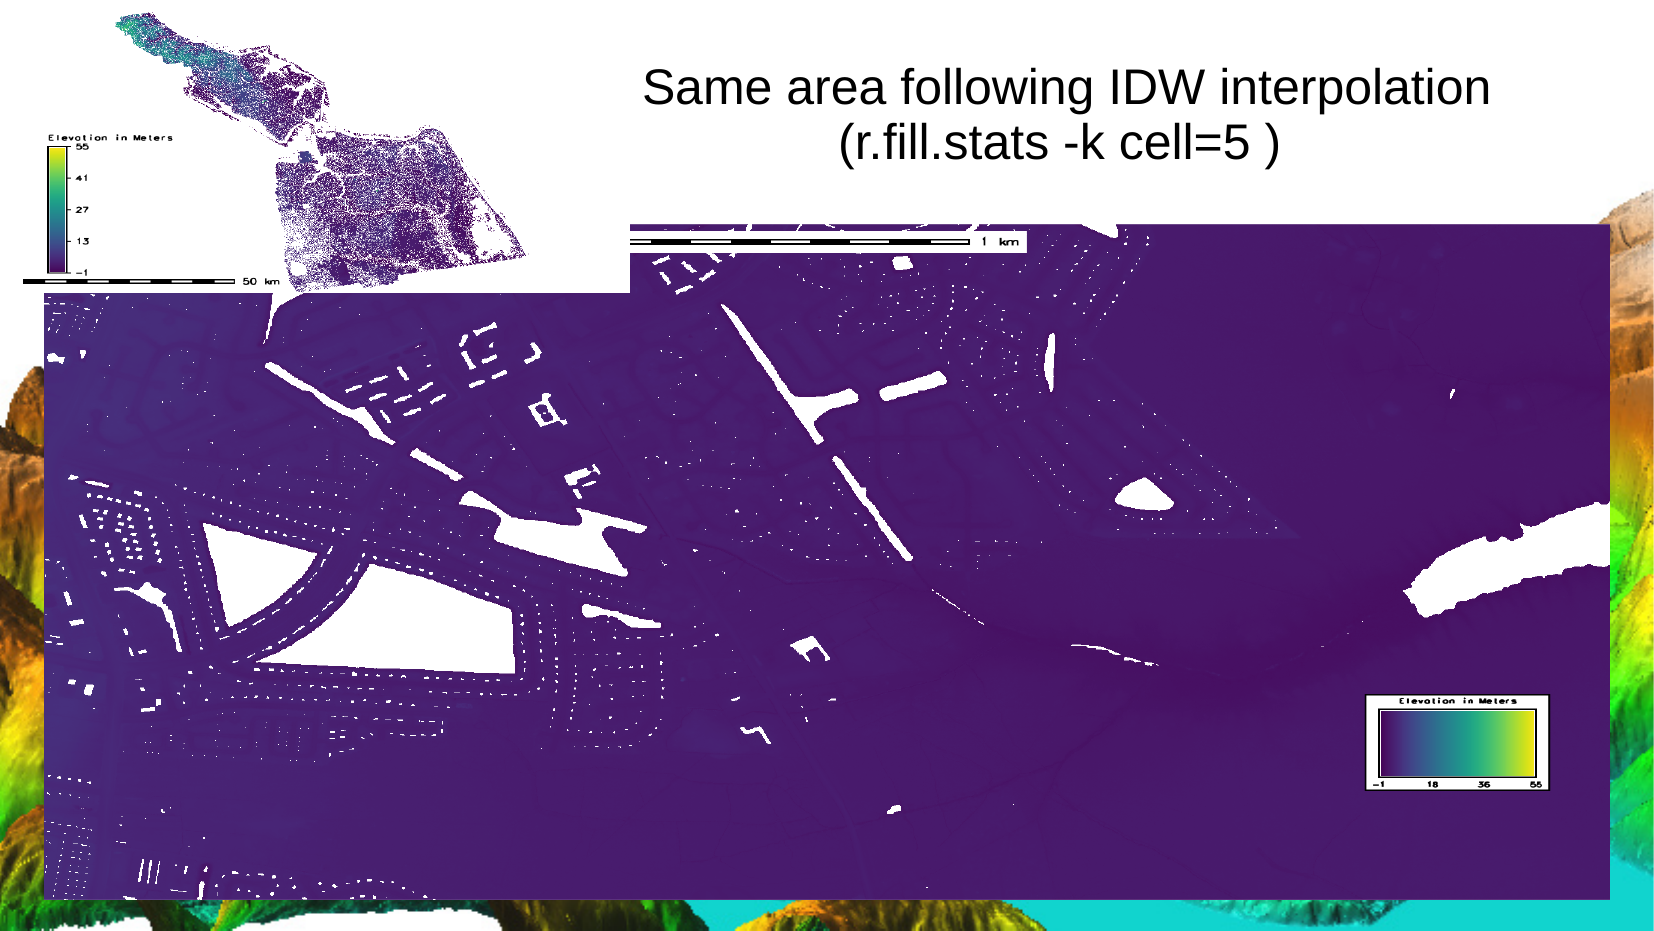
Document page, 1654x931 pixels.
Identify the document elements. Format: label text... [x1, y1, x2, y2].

picture [0, 0, 1654, 931]
title Same area following IDW interpolation (r.fill.stats -k cell=5 ) [630, 15, 1590, 214]
